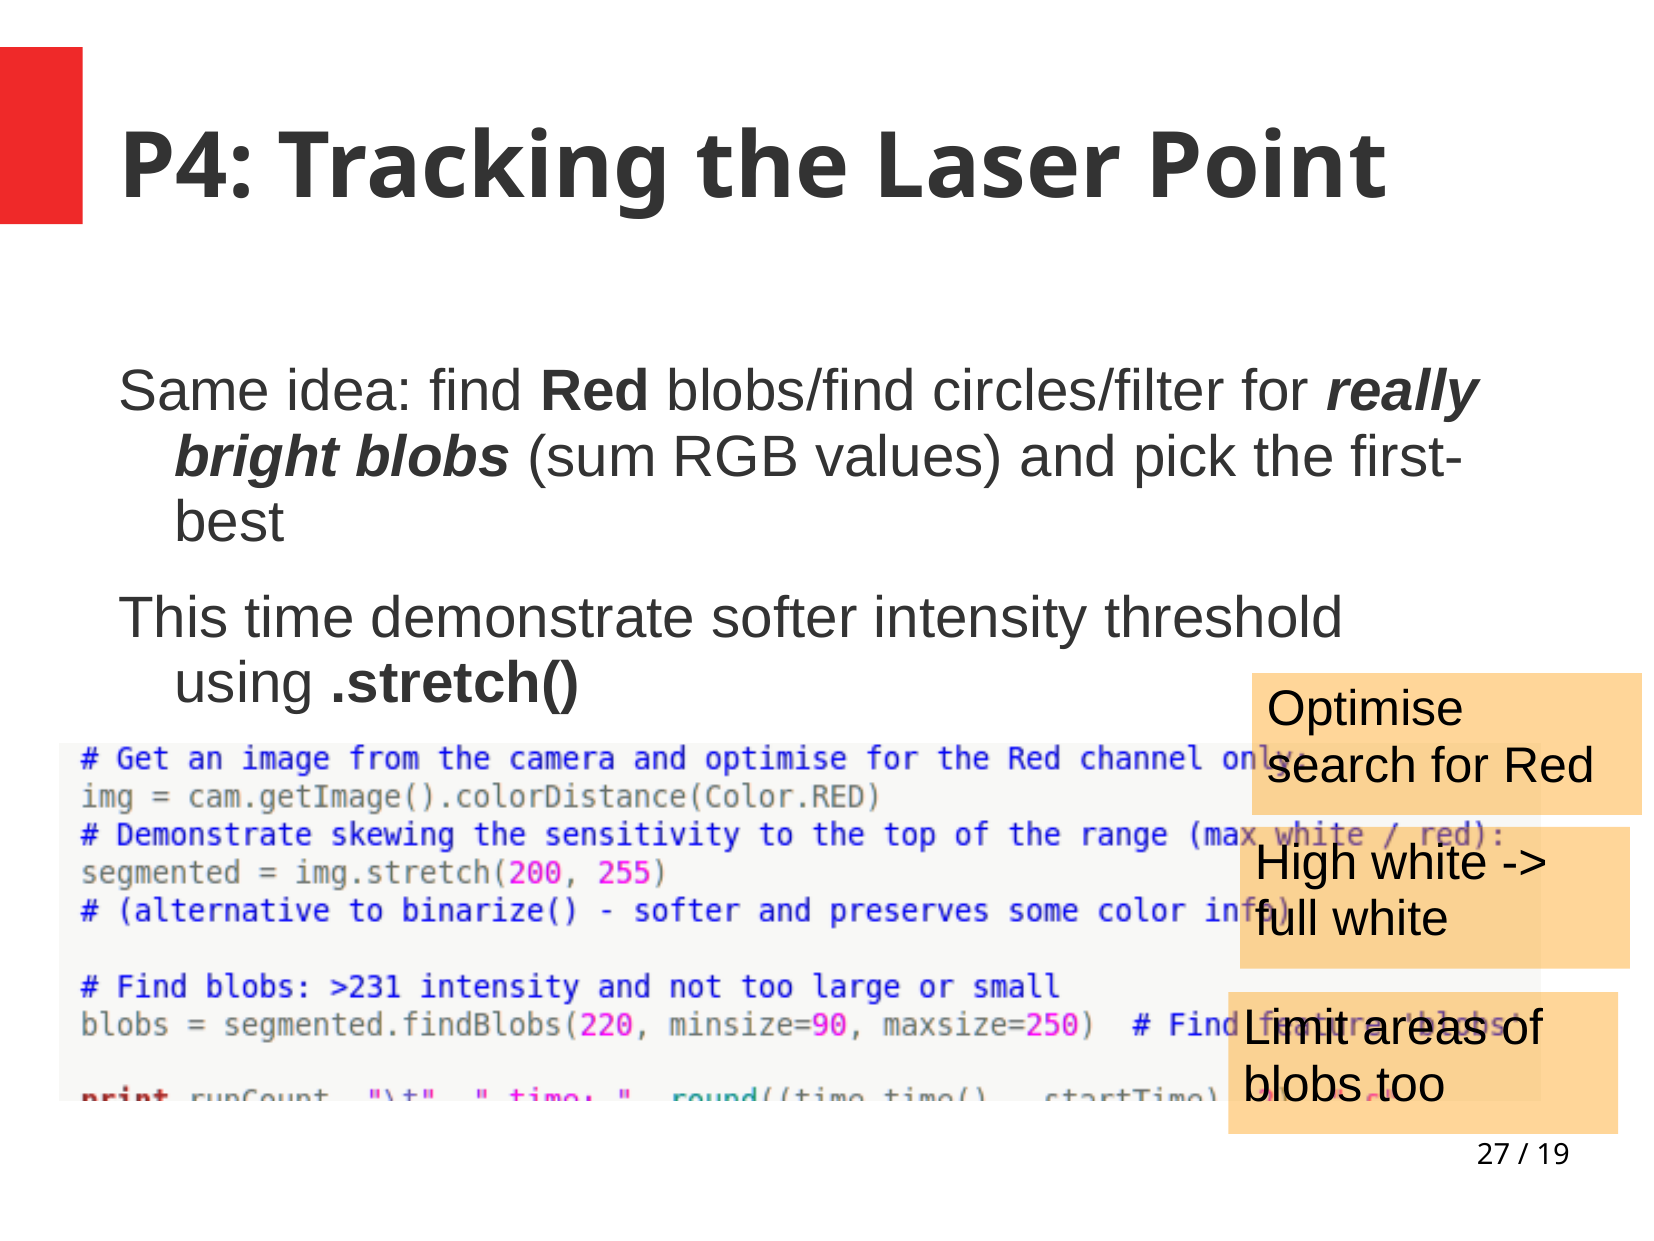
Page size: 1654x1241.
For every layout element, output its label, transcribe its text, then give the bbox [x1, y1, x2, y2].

text_box High white -> full white [1240, 826, 1630, 969]
picture [59, 743, 1541, 1101]
text_box Limit areas of blobs too [1228, 992, 1619, 1134]
list Same idea: find Red blobs/find circles/filter for really bright blobs (sum RGB values) and pick the first-best This time demonstrate softer intensity threshold using .stretch() [118, 354, 1536, 743]
text_box Optimise search for Red [1252, 673, 1642, 815]
title P4: Tracking the Laser Point [118, 49, 1571, 256]
